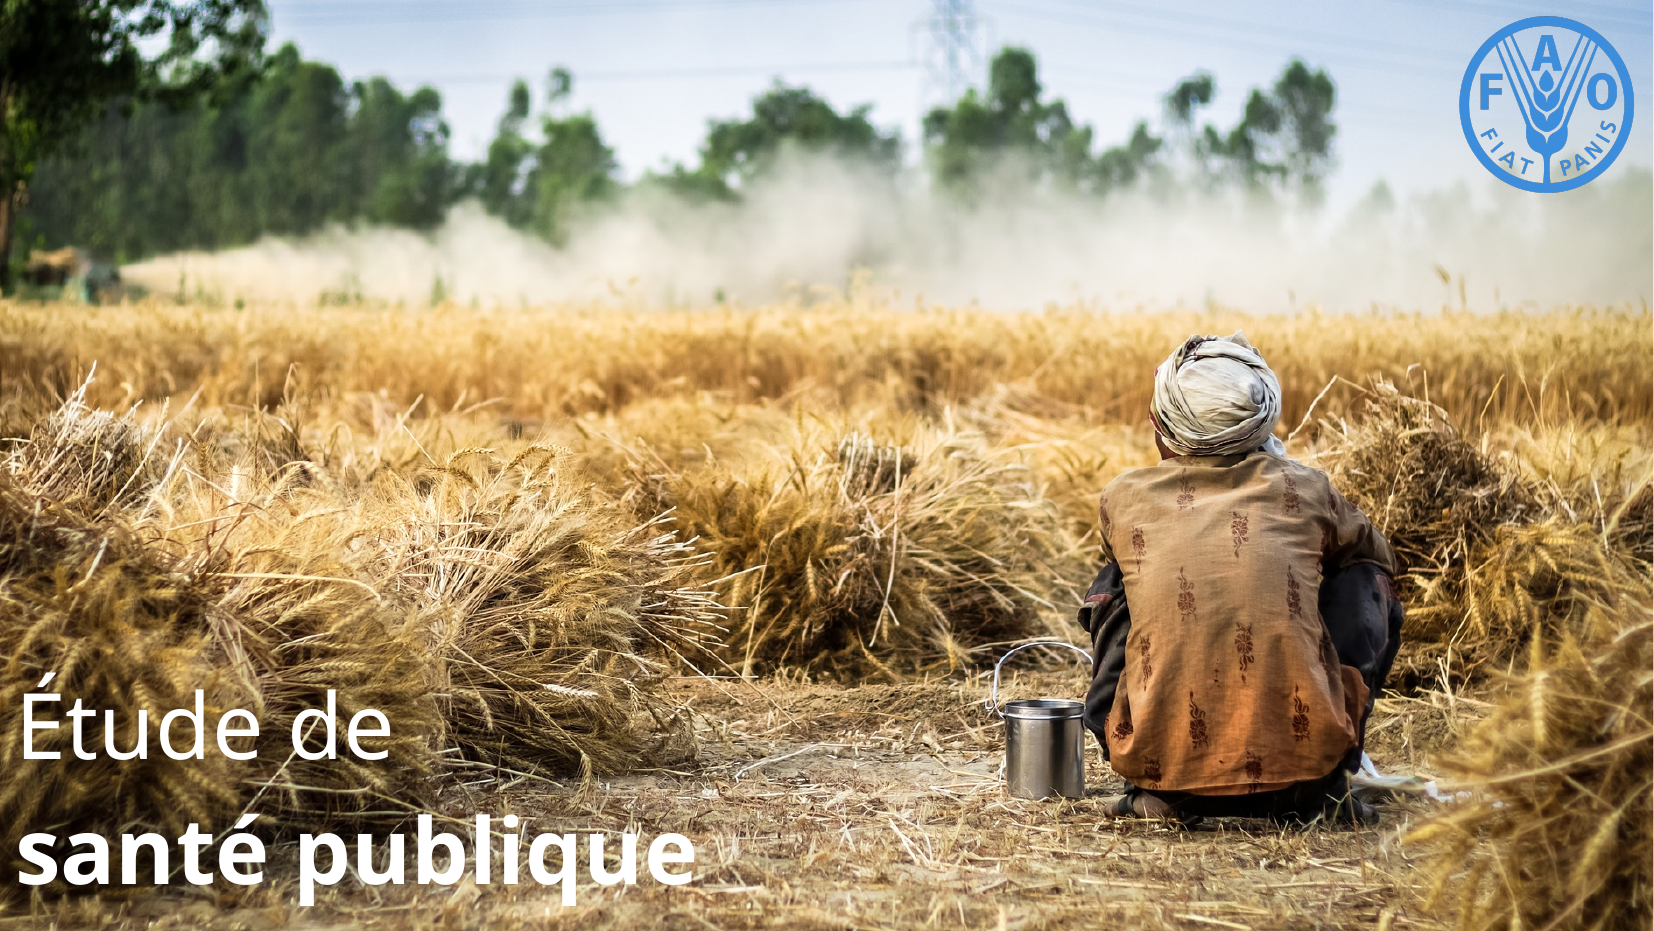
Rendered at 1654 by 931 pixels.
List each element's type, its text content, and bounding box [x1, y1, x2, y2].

picture [357, 716, 381, 727]
picture [301, 716, 327, 727]
picture [0, 0, 1654, 931]
picture [226, 716, 250, 727]
picture [169, 716, 195, 727]
title Étude de santé publique [15, 727, 994, 931]
